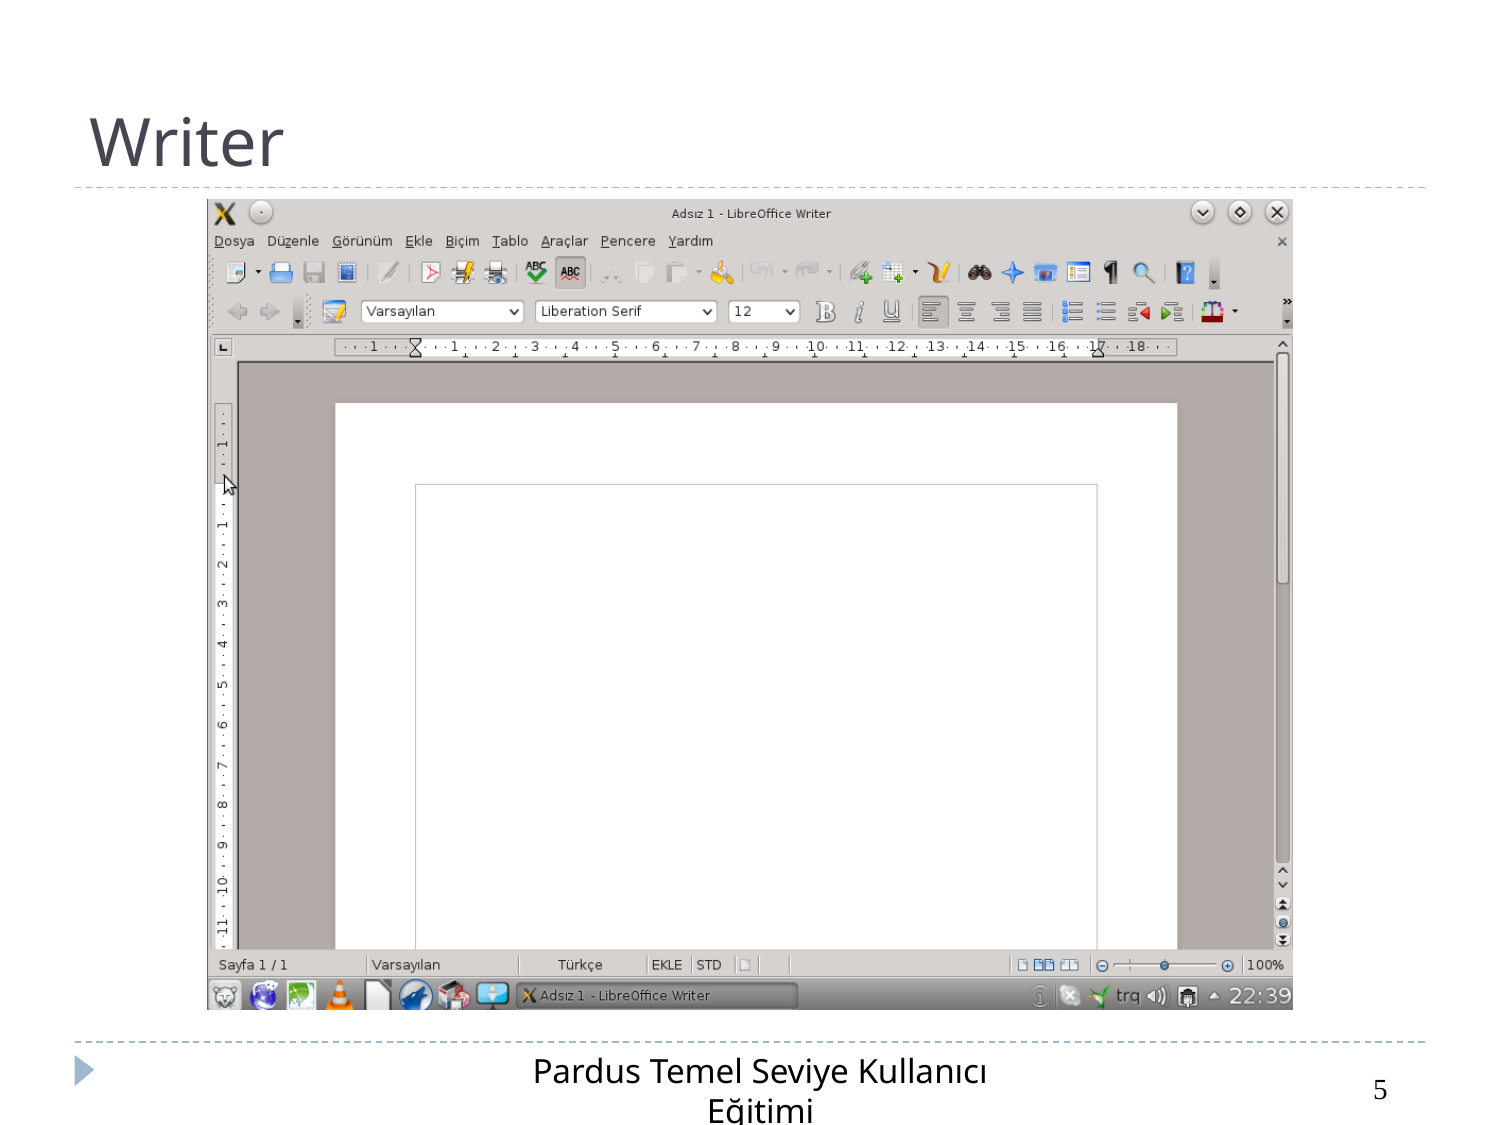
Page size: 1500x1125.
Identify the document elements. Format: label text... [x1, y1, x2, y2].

picture [207, 199, 1293, 1010]
title Writer [75, 24, 1425, 188]
